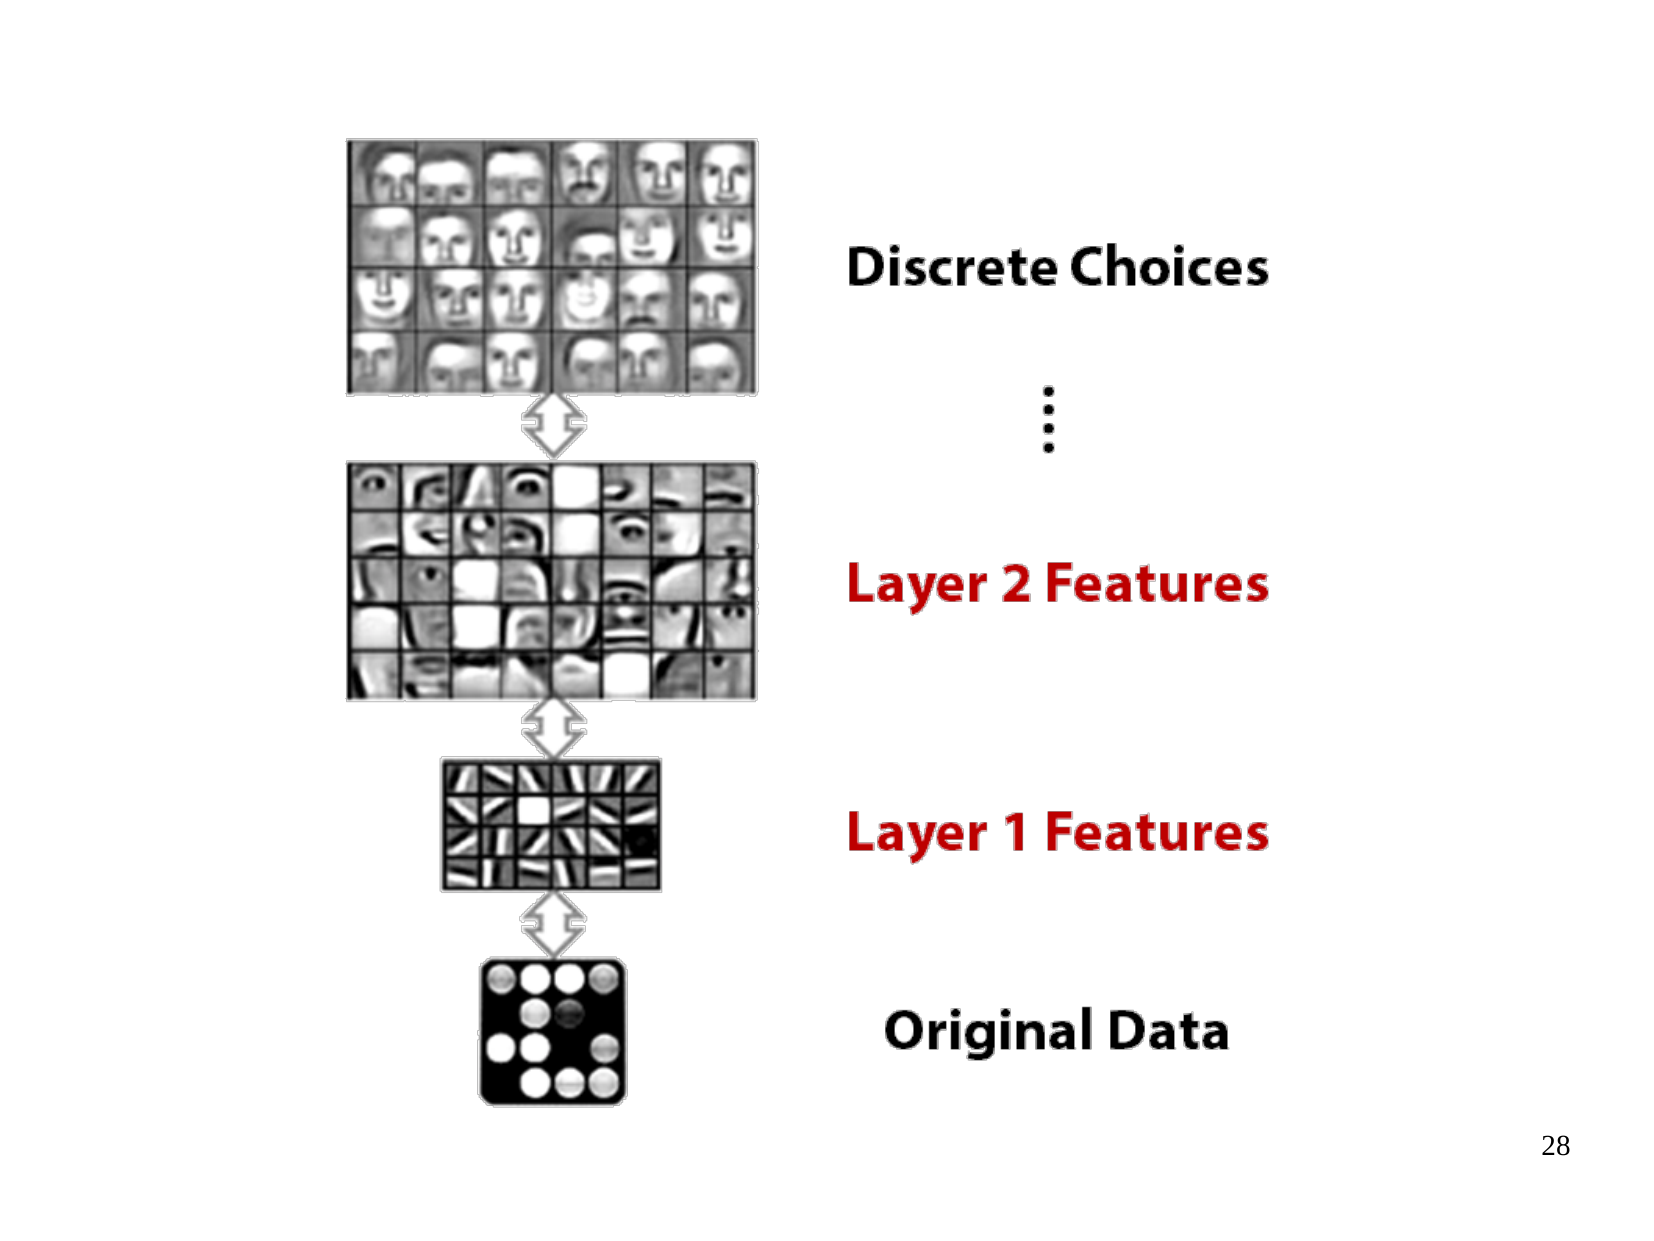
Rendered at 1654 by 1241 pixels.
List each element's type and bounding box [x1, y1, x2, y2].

picture [345, 134, 1284, 1109]
